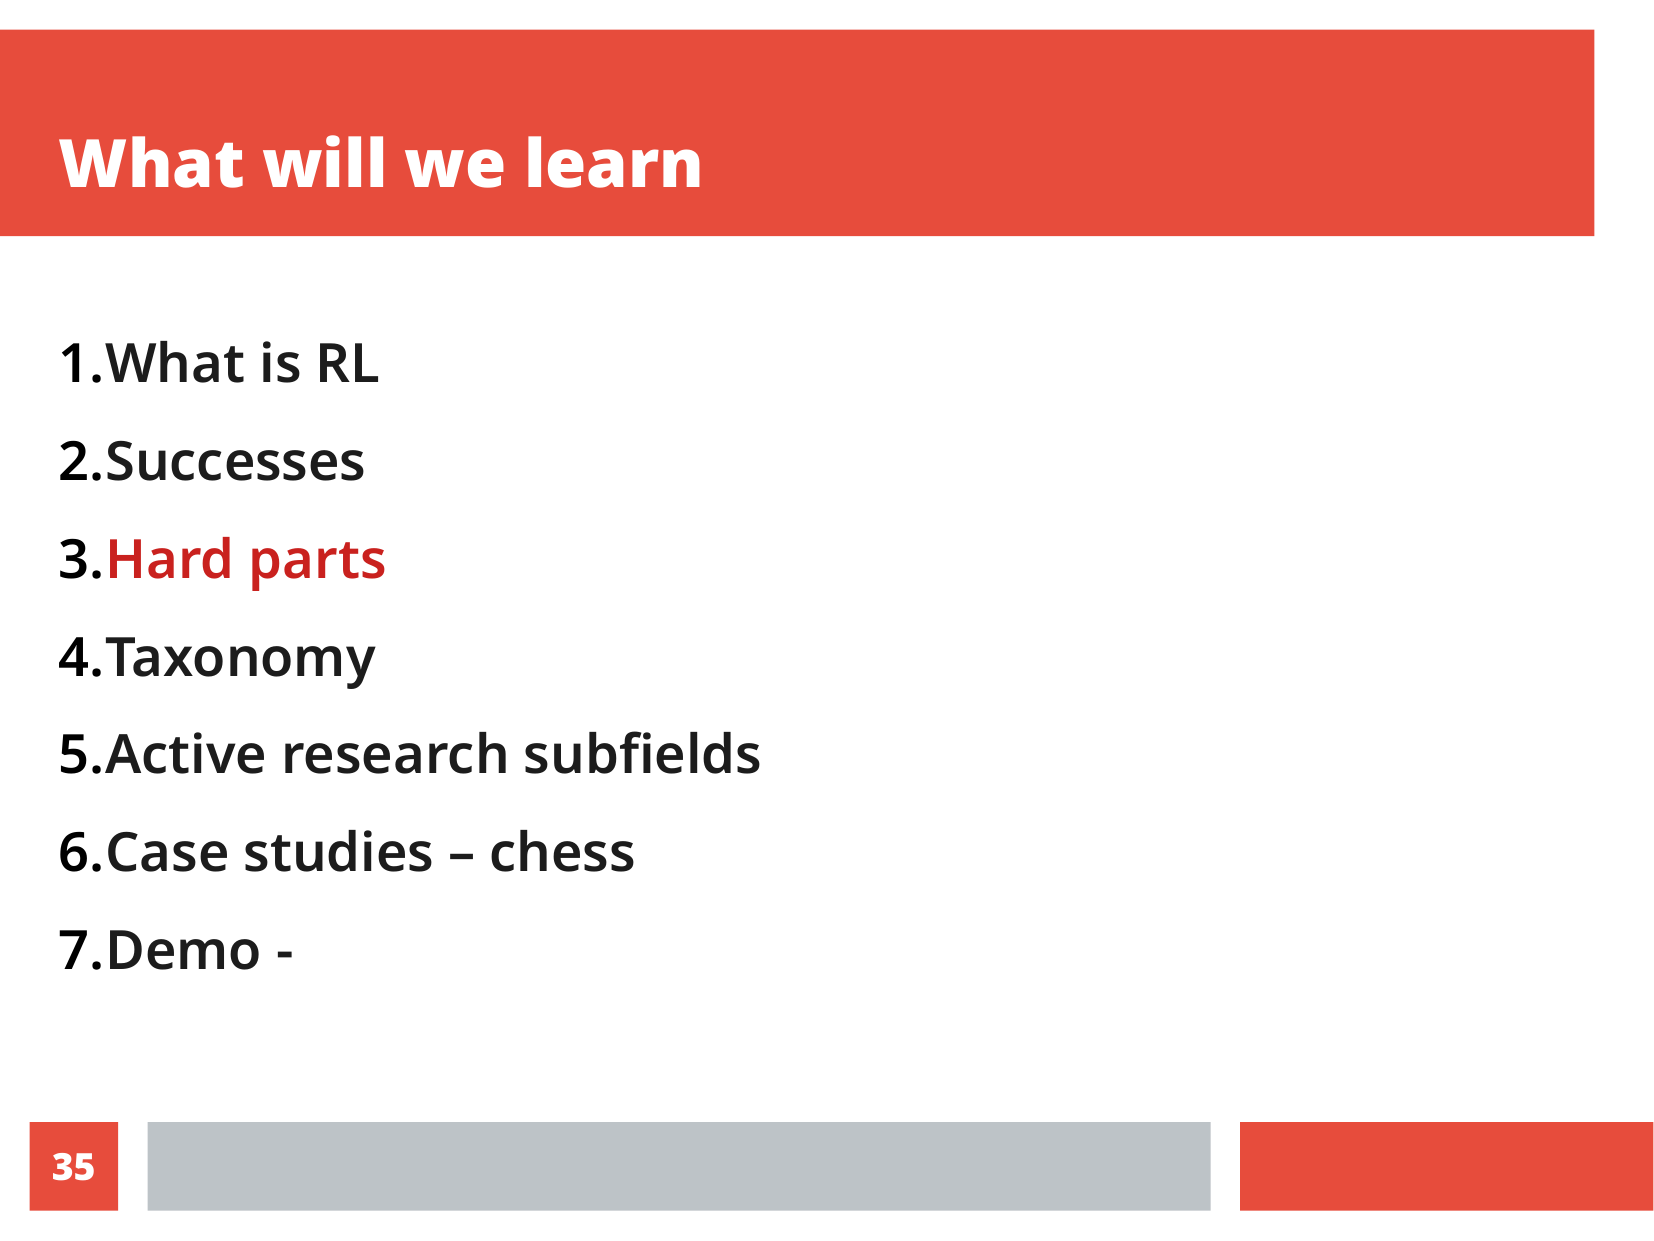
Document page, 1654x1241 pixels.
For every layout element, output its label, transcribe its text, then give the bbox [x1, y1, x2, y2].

list What is RL Successes Hard parts Taxonomy Active research subfields Case studies – chess Demo - [59, 324, 1565, 1093]
title What will we learn [59, 59, 1595, 207]
